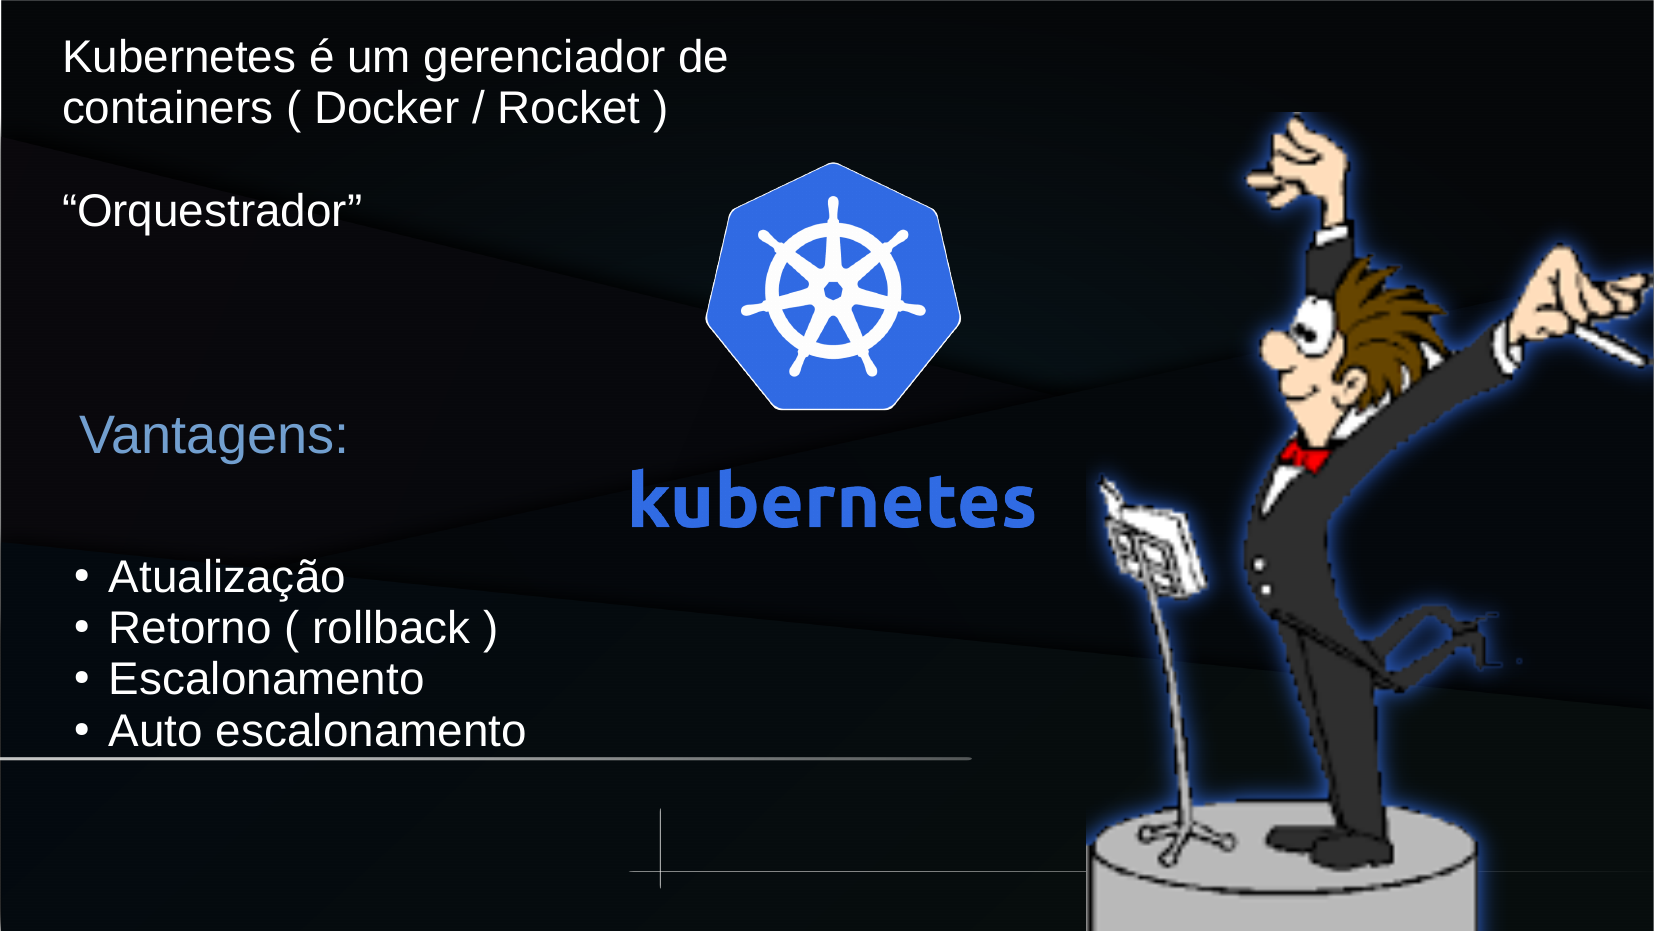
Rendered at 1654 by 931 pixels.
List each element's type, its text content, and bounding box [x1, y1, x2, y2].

picture [0, 0, 1654, 931]
text_box Atualização Retorno ( rollback ) Escalonamento Auto escalonamento [58, 543, 573, 764]
text_box Kubernetes é um gerenciador de containers ( Docker / Rocket ) “Orquestrador” [11, 23, 827, 244]
text_box Vantagens: [64, 397, 366, 473]
